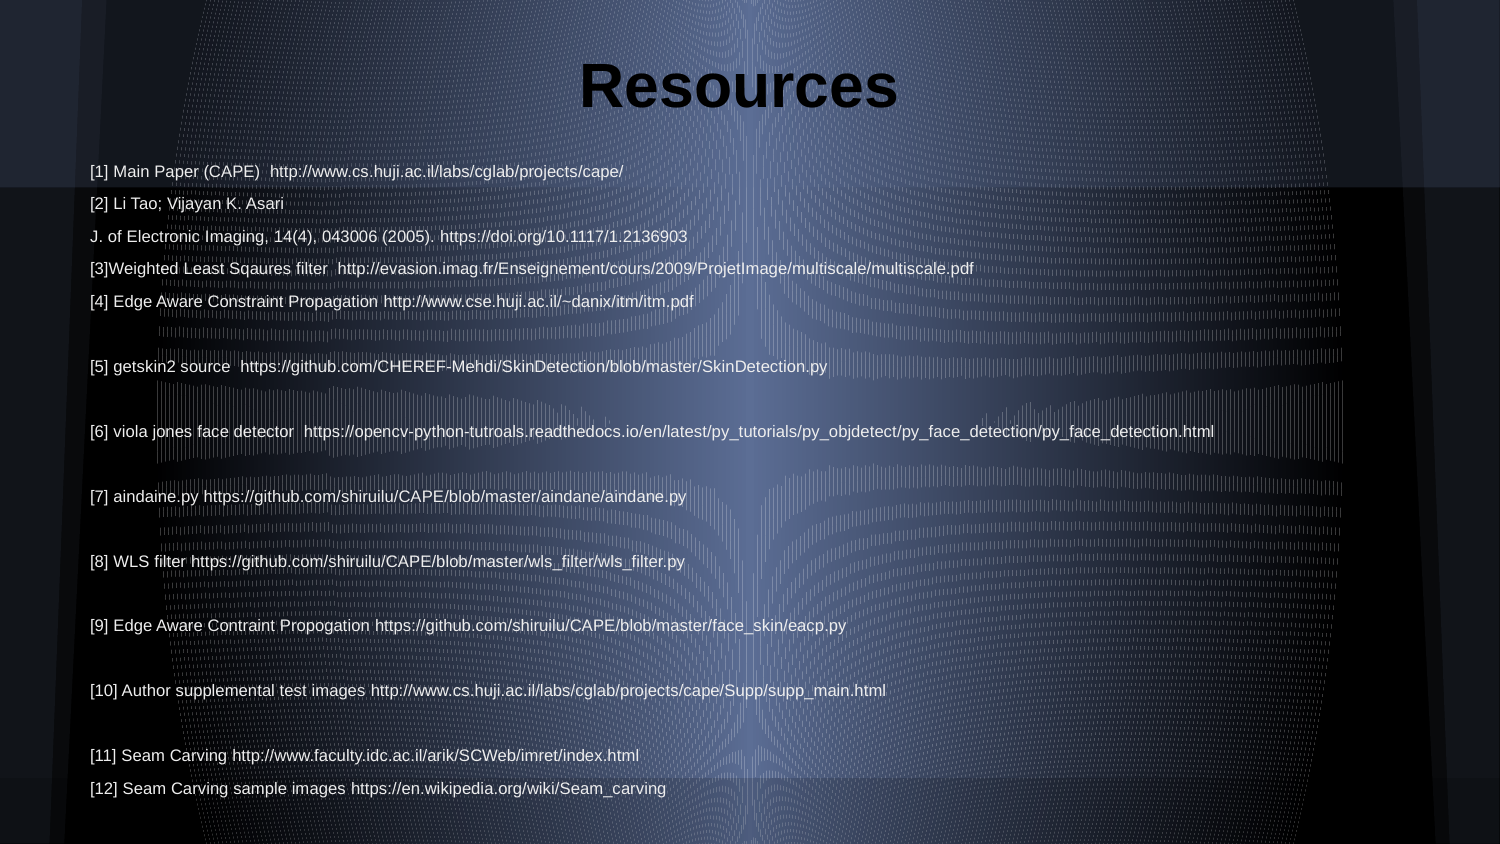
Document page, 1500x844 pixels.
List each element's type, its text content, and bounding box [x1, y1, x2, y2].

list [1] Main Paper (CAPE) http://www.cs.huji.ac.il/labs/cglab/projects/cape/ [2] Li Tao; Vijayan K. Asari J. of Electronic Imaging, 14(4), 043006 (2005). https://doi.org/10.1117/1.2136903 [3]Weighted Least Sqaures filter http://evasion.imag.fr/Enseignement/cours/2009/ProjetImage/multiscale/multiscale.pdf [4] Edge Aware Constraint Propagation http://www.cse.huji.ac.il/~danix/itm/itm.pdf [5] getskin2 source https://github.com/CHEREF-Mehdi/SkinDetection/blob/master/SkinDetection.py [6] viola jones face detector https://opencv-python-tutroals.readthedocs.io/en/latest/py_tutorials/py_objdetect/py_face_detection/py_face_detection.html [7] aindaine.py https://github.com/shiruilu/CAPE/blob/master/aindane/aindane.py [8] WLS filter https://github.com/shiruilu/CAPE/blob/master/wls_filter/wls_filter.py [9] Edge Aware Contraint Propogation https://github.com/shiruilu/CAPE/blob/master/face_skin/eacp.py [10] Author supplemental test images http://www.cs.huji.ac.il/labs/cglab/projects/cape/Supp/supp_main.html [11] Seam Carving http://www.faculty.idc.ac.il/arik/SCWeb/imret/index.html [12] Seam Carving sample images https://en.wikipedia.org/wiki/Seam_carving [75, 145, 1425, 808]
title Resources [75, 33, 1425, 138]
